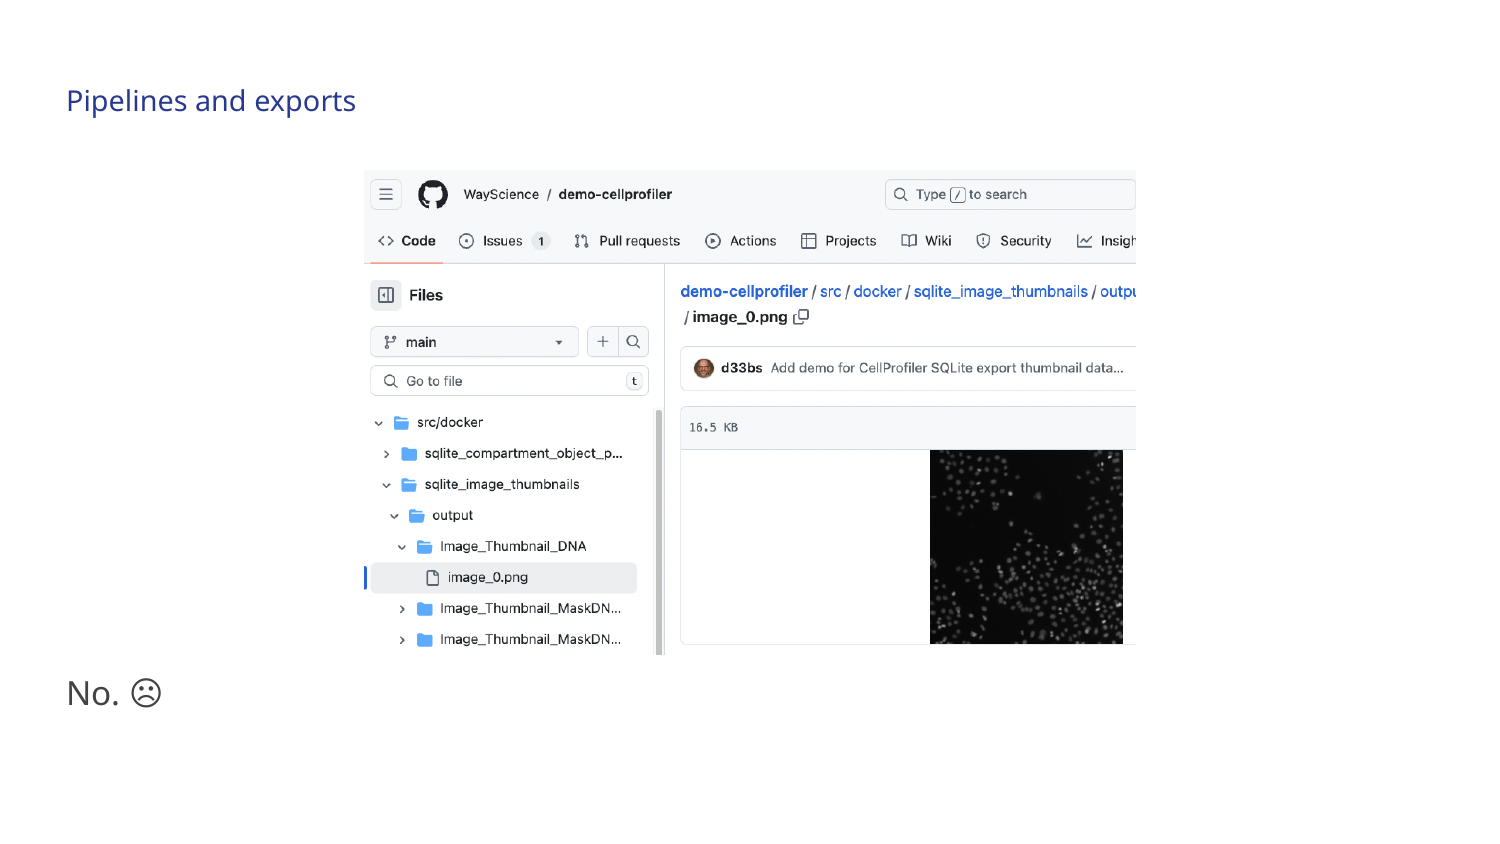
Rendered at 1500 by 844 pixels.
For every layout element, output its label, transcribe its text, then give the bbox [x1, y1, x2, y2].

picture [364, 170, 1136, 655]
title Pipelines and exports [51, 67, 1449, 167]
text_box No. ☹ [51, 657, 1494, 793]
